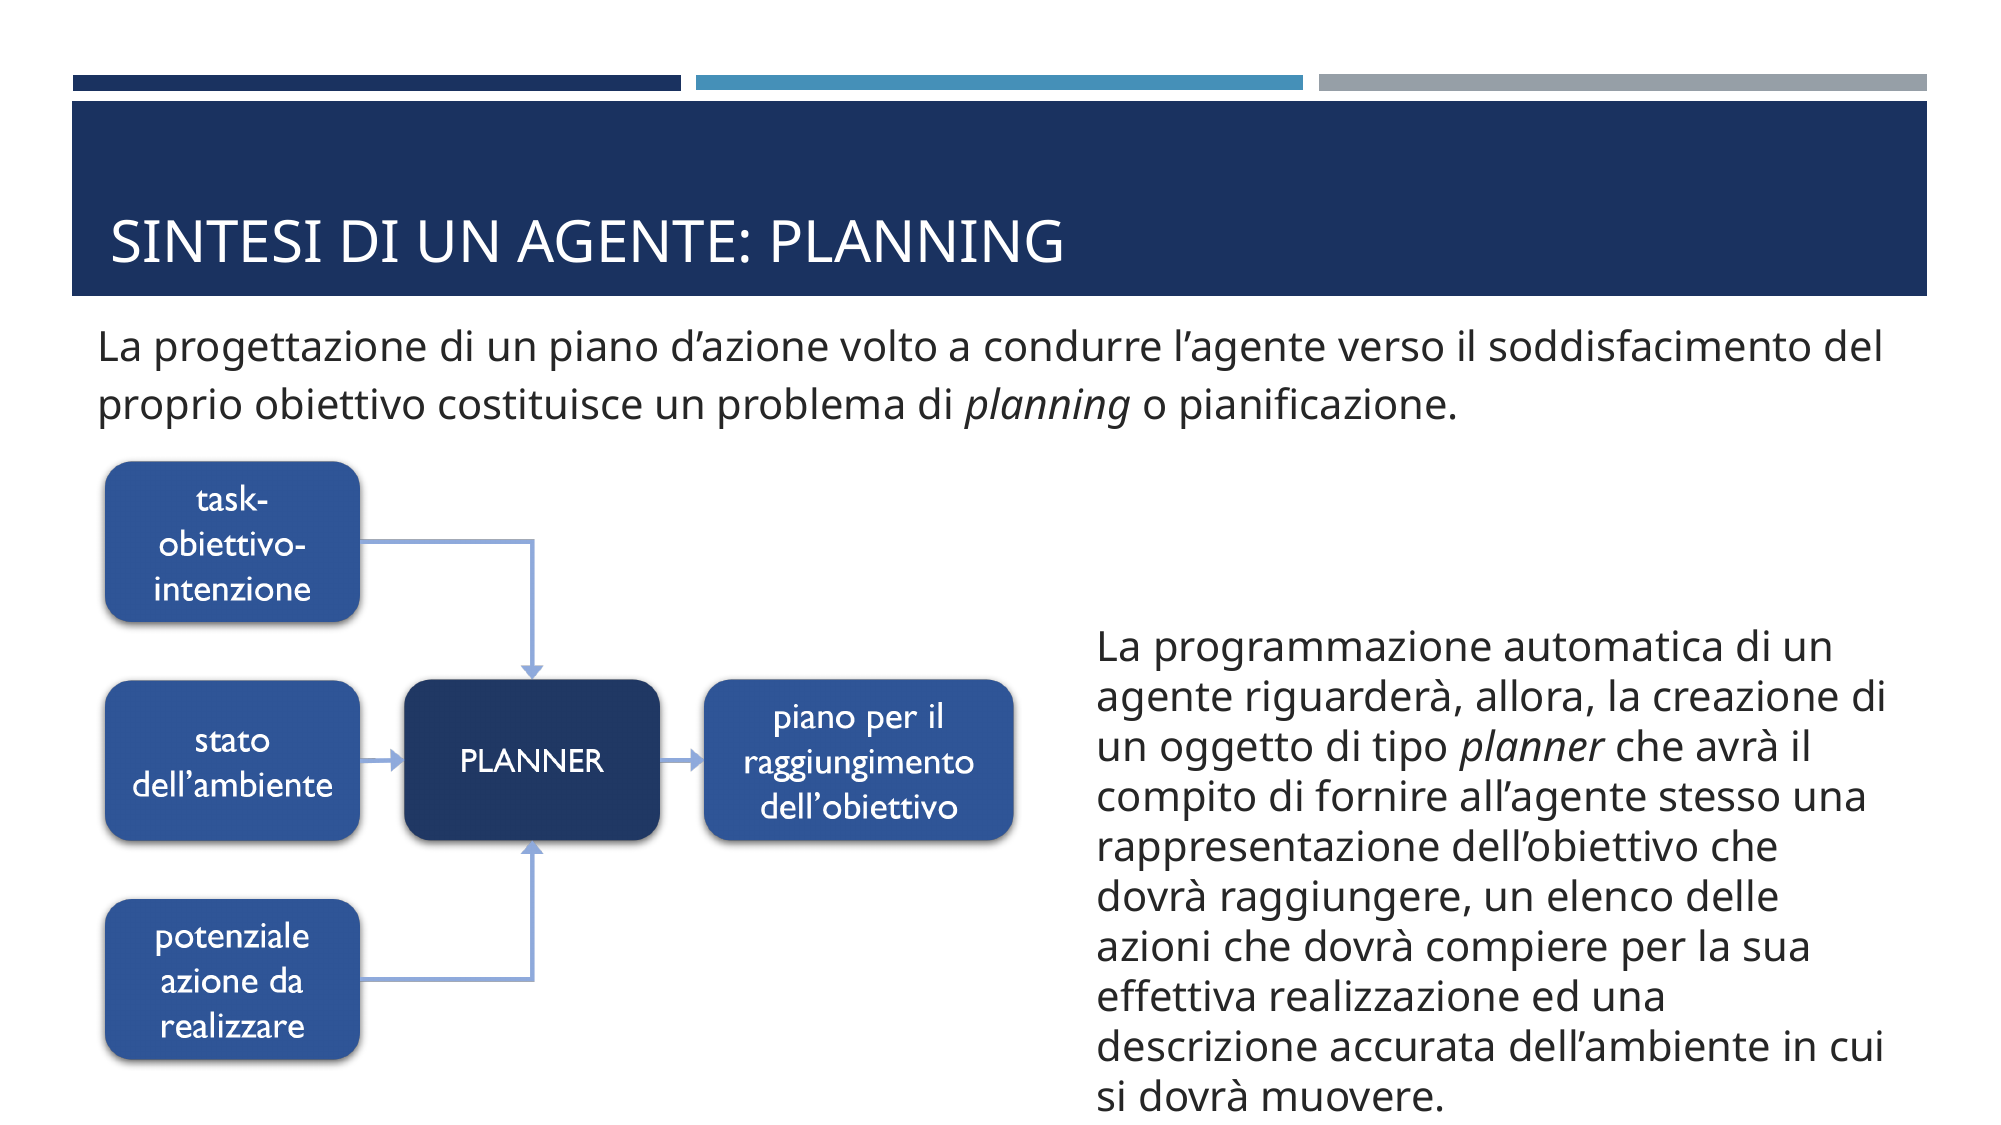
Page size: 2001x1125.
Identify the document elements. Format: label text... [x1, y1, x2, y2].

title Sintesi di un agente: planning [95, 115, 1905, 282]
picture [95, 455, 1023, 1082]
text_box La progettazione di un piano d’azione volto a condurre l’agente verso il soddisfacimento del proprio obiettivo costituisce un problema di planning o pianificazione. [82, 305, 1918, 433]
text_box La programmazione automatica di un agente riguarderà, allora, la creazione di un oggetto di tipo planner che avrà il compito di fornire all’agente stesso una rappresentazione dell’obiettivo che dovrà raggiungere, un elenco delle azioni che dovrà compiere per la sua effettiva realizzazione ed una descrizione accurata dell’ambiente in cui si dovrà muovere. [1081, 611, 1905, 1082]
